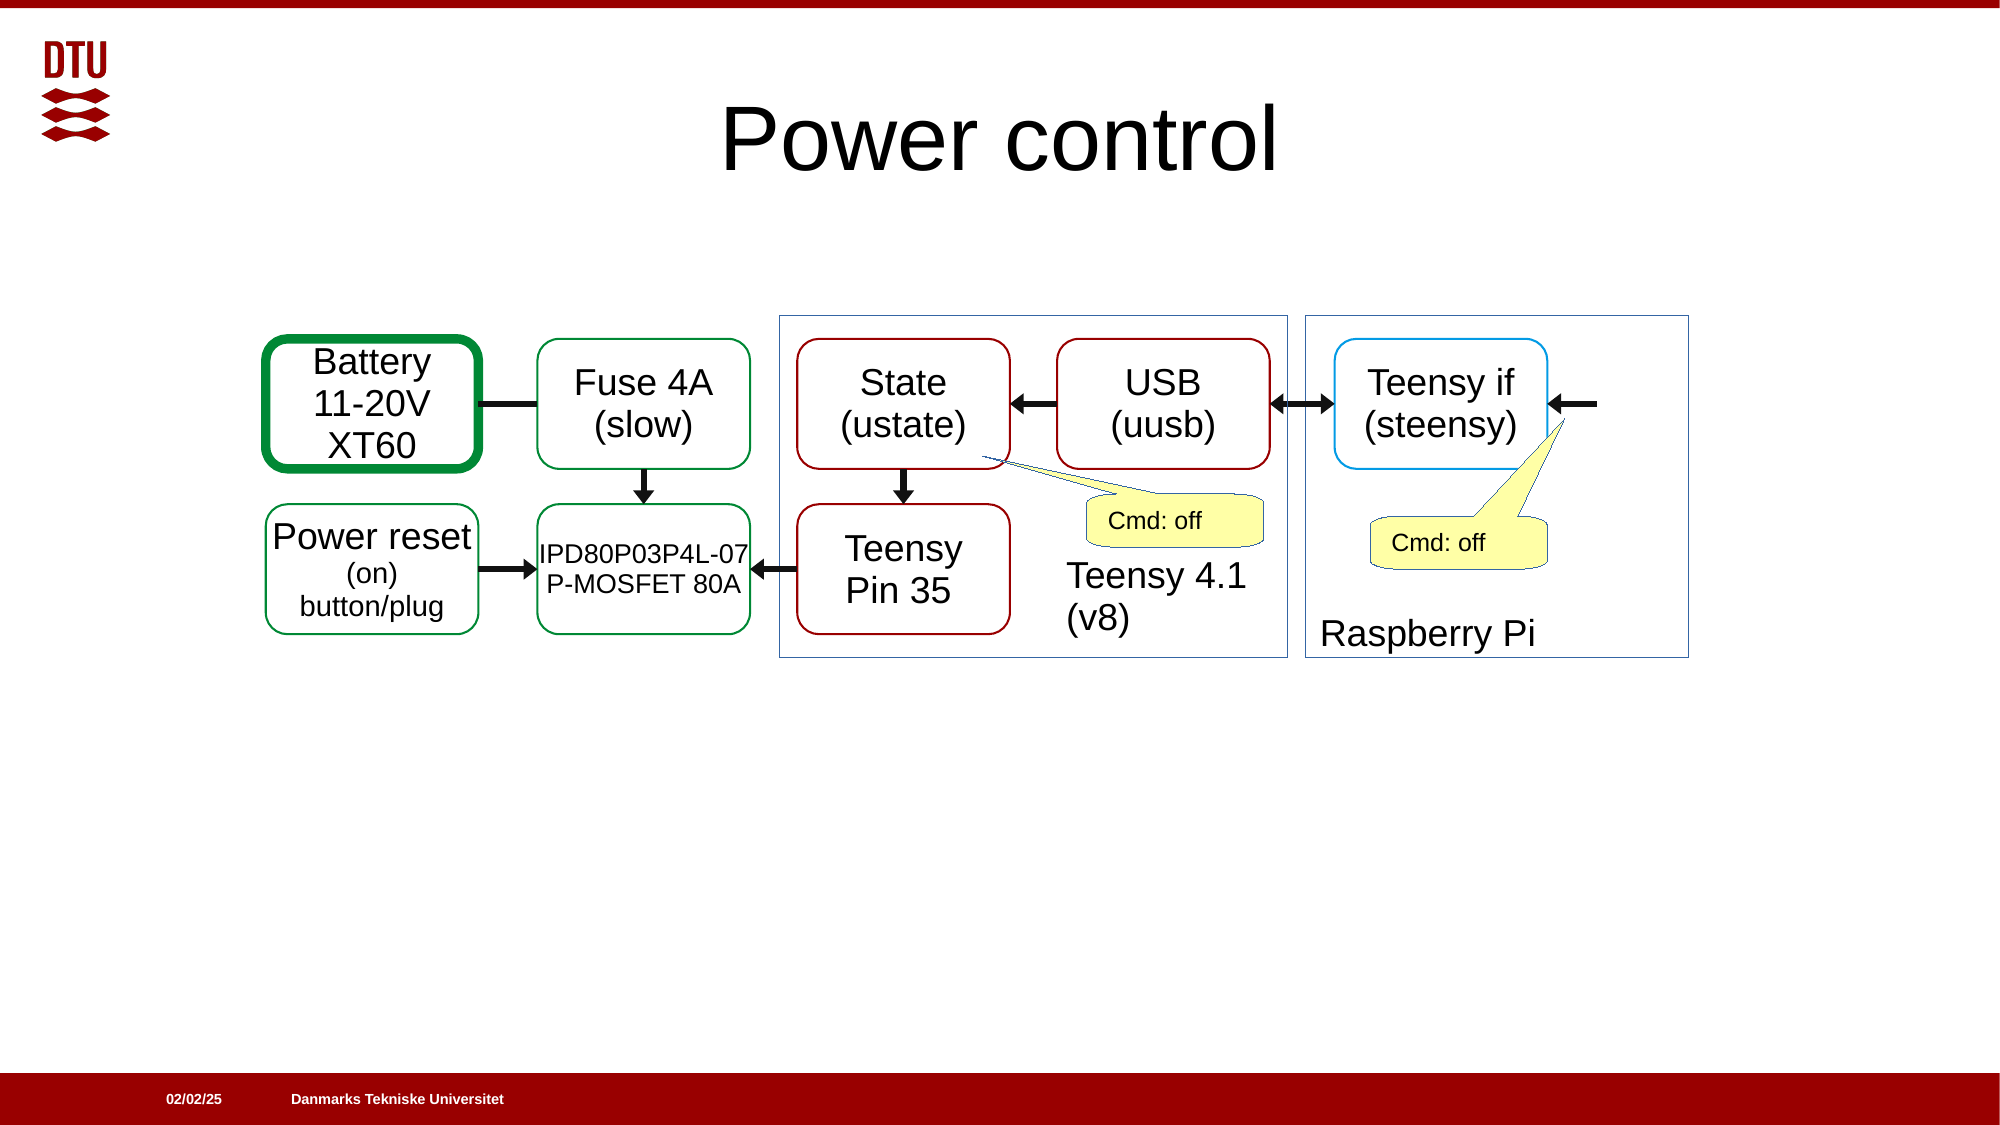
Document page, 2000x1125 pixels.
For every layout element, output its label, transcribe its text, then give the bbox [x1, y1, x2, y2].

text_box State (ustate) [797, 338, 1010, 469]
text_box Battery 11-20V XT60 [265, 338, 479, 469]
text_box Fuse 4A (slow) [537, 338, 751, 469]
text_box Teensy 4.1 (v8) [1051, 547, 1273, 646]
text_box IPD80P03P4L-07 P-MOSFET 80A [537, 504, 751, 635]
text_box Teensy Pin 35 [797, 504, 1010, 635]
text_box Power reset (on) button/plug [265, 504, 479, 635]
text_box Cmd: off [982, 456, 1264, 548]
title Power control [99, 44, 1900, 233]
text_box Raspberry Pi [1305, 604, 1552, 662]
text_box Cmd: off [1370, 418, 1565, 570]
text_box USB (uusb) [1057, 338, 1270, 469]
text_box Teensy if (steensy) [1334, 338, 1548, 469]
